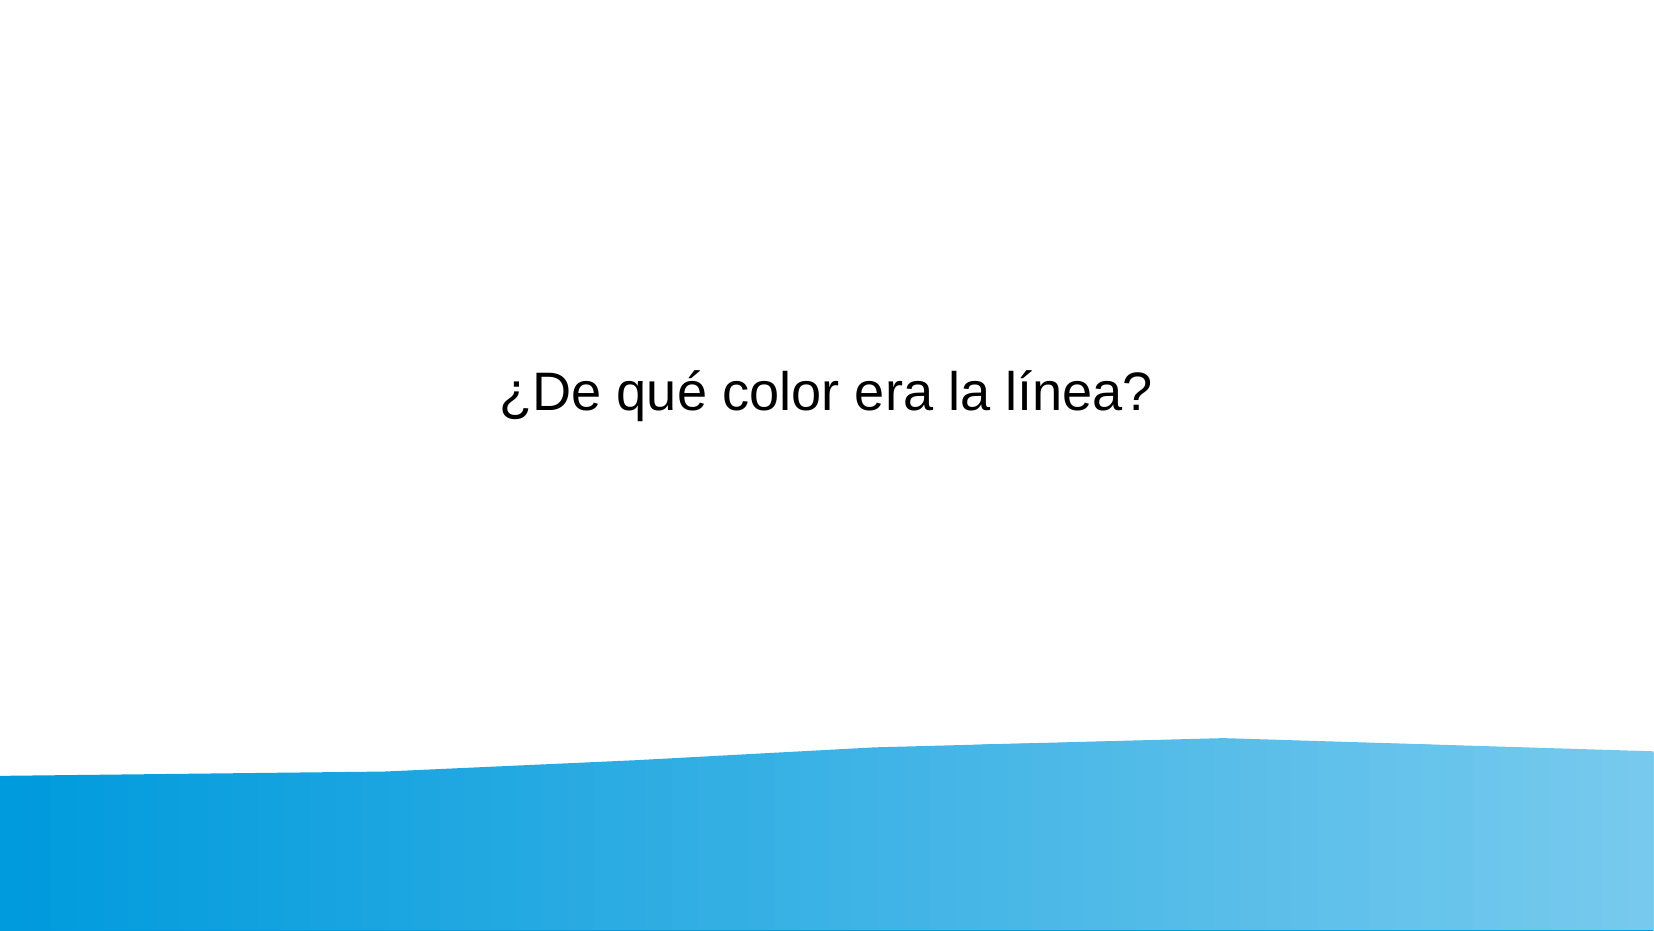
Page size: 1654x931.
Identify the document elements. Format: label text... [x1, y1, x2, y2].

text_box ¿De qué color era la línea? [484, 354, 1170, 430]
